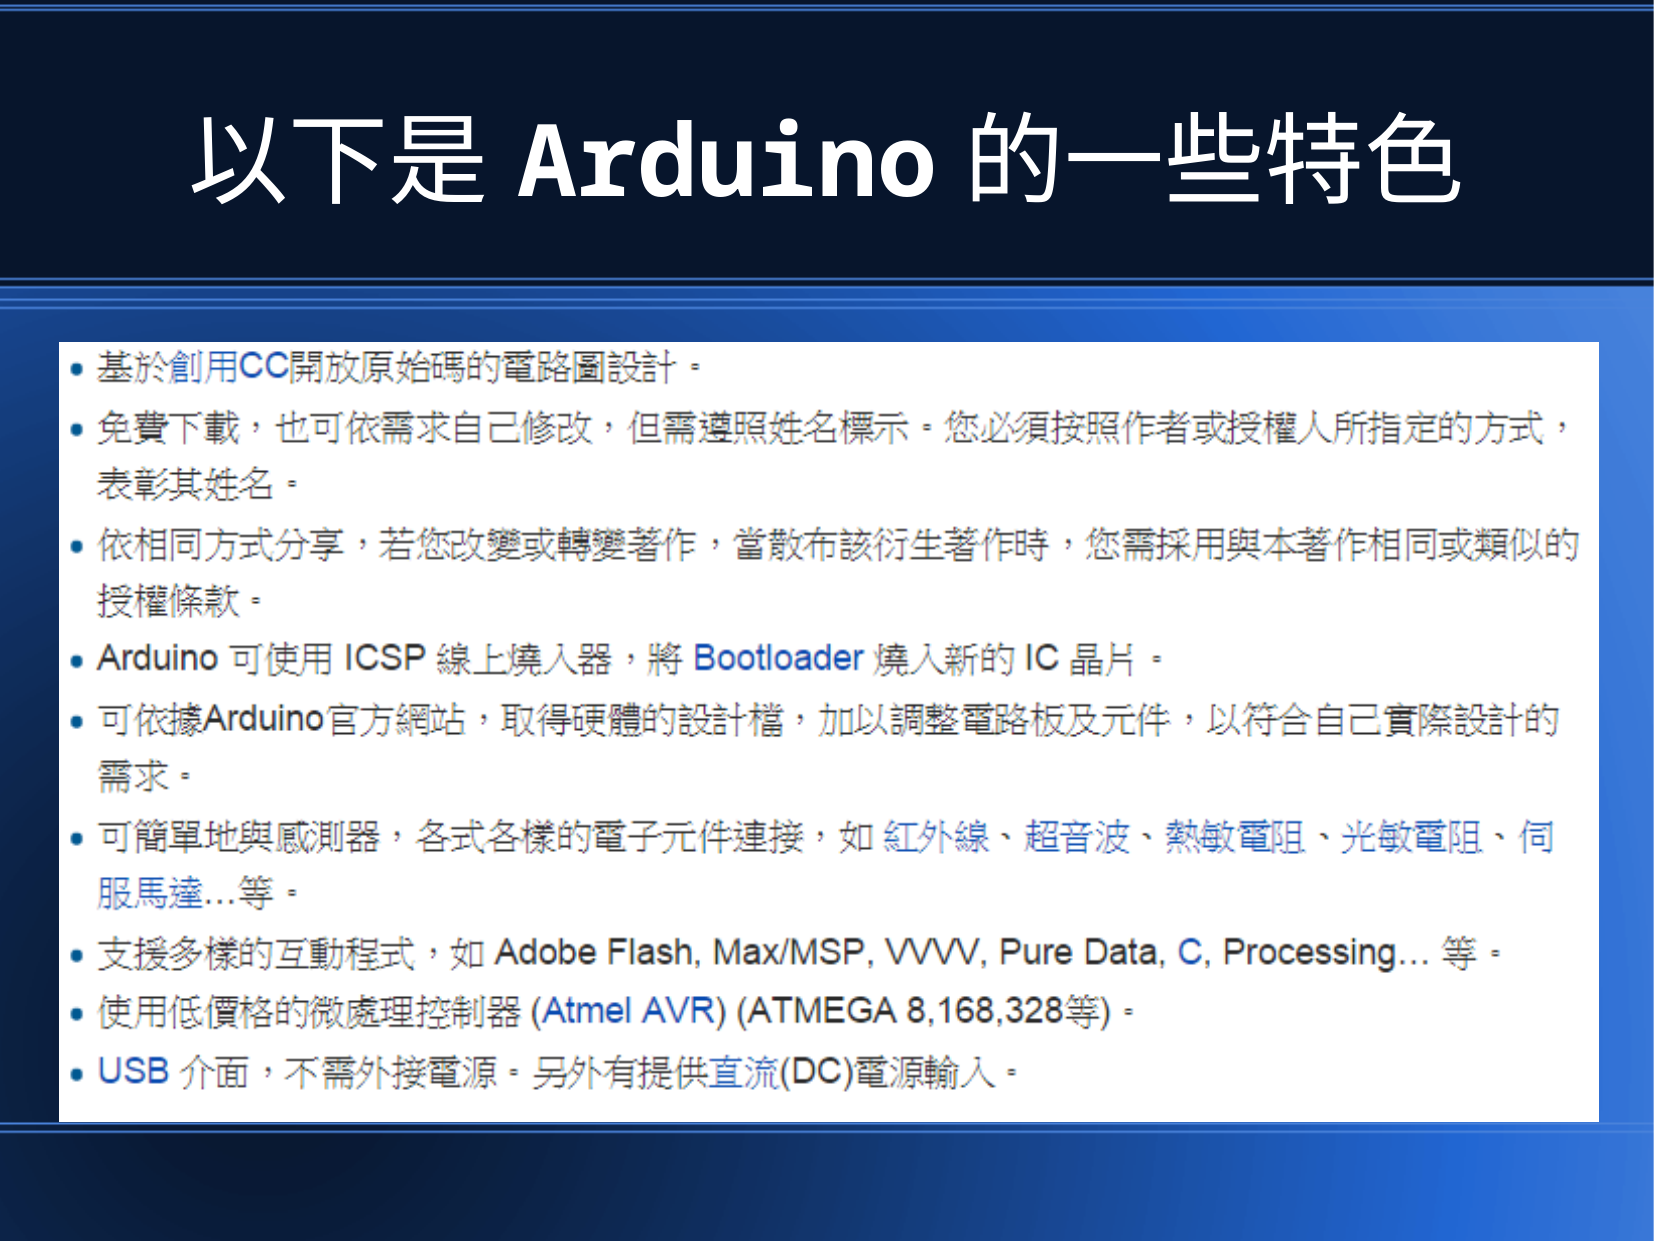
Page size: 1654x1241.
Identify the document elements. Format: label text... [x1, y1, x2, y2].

title 以下是Arduino的一些特色 [82, 49, 1571, 257]
picture [0, 0, 1654, 1241]
